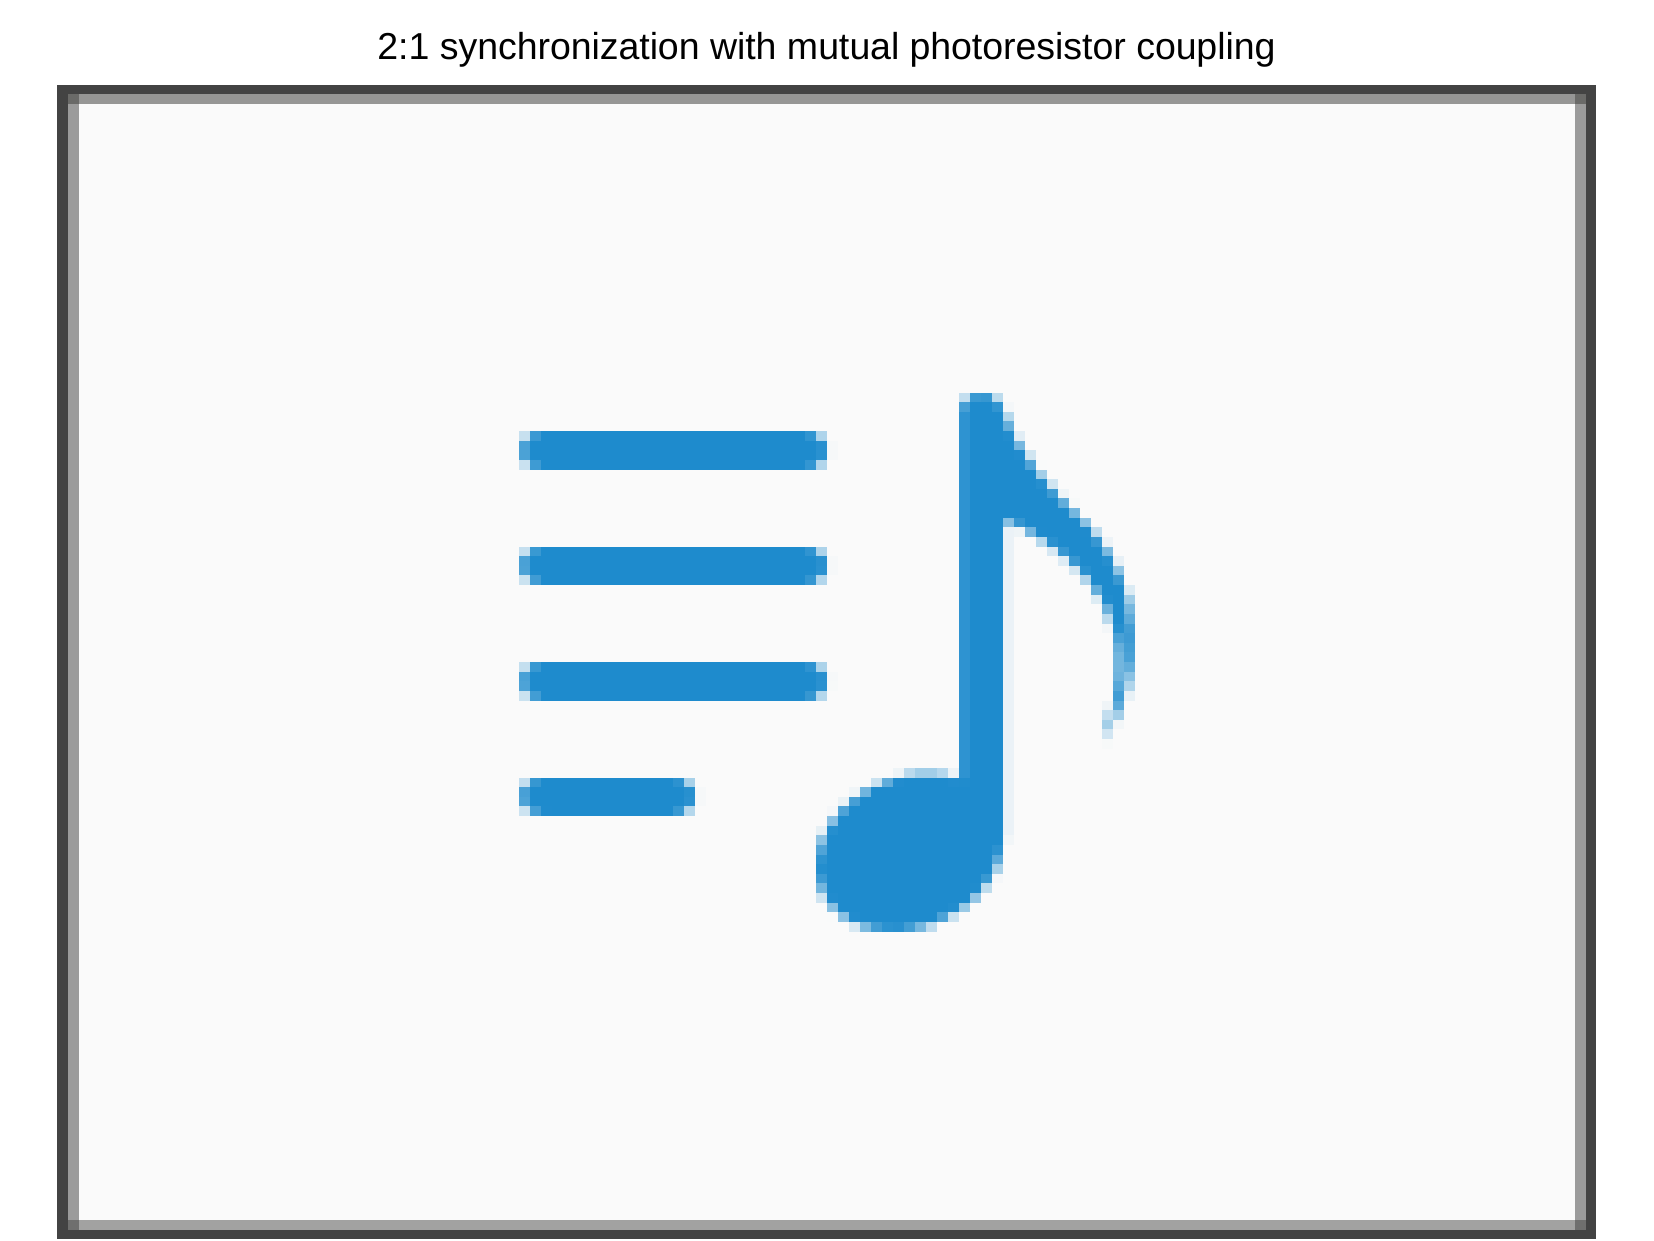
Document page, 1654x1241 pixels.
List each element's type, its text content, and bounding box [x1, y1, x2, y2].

text_box [56, 84, 1598, 1241]
text_box 2:1 synchronization with mutual photoresistor coupling [362, 18, 1291, 76]
